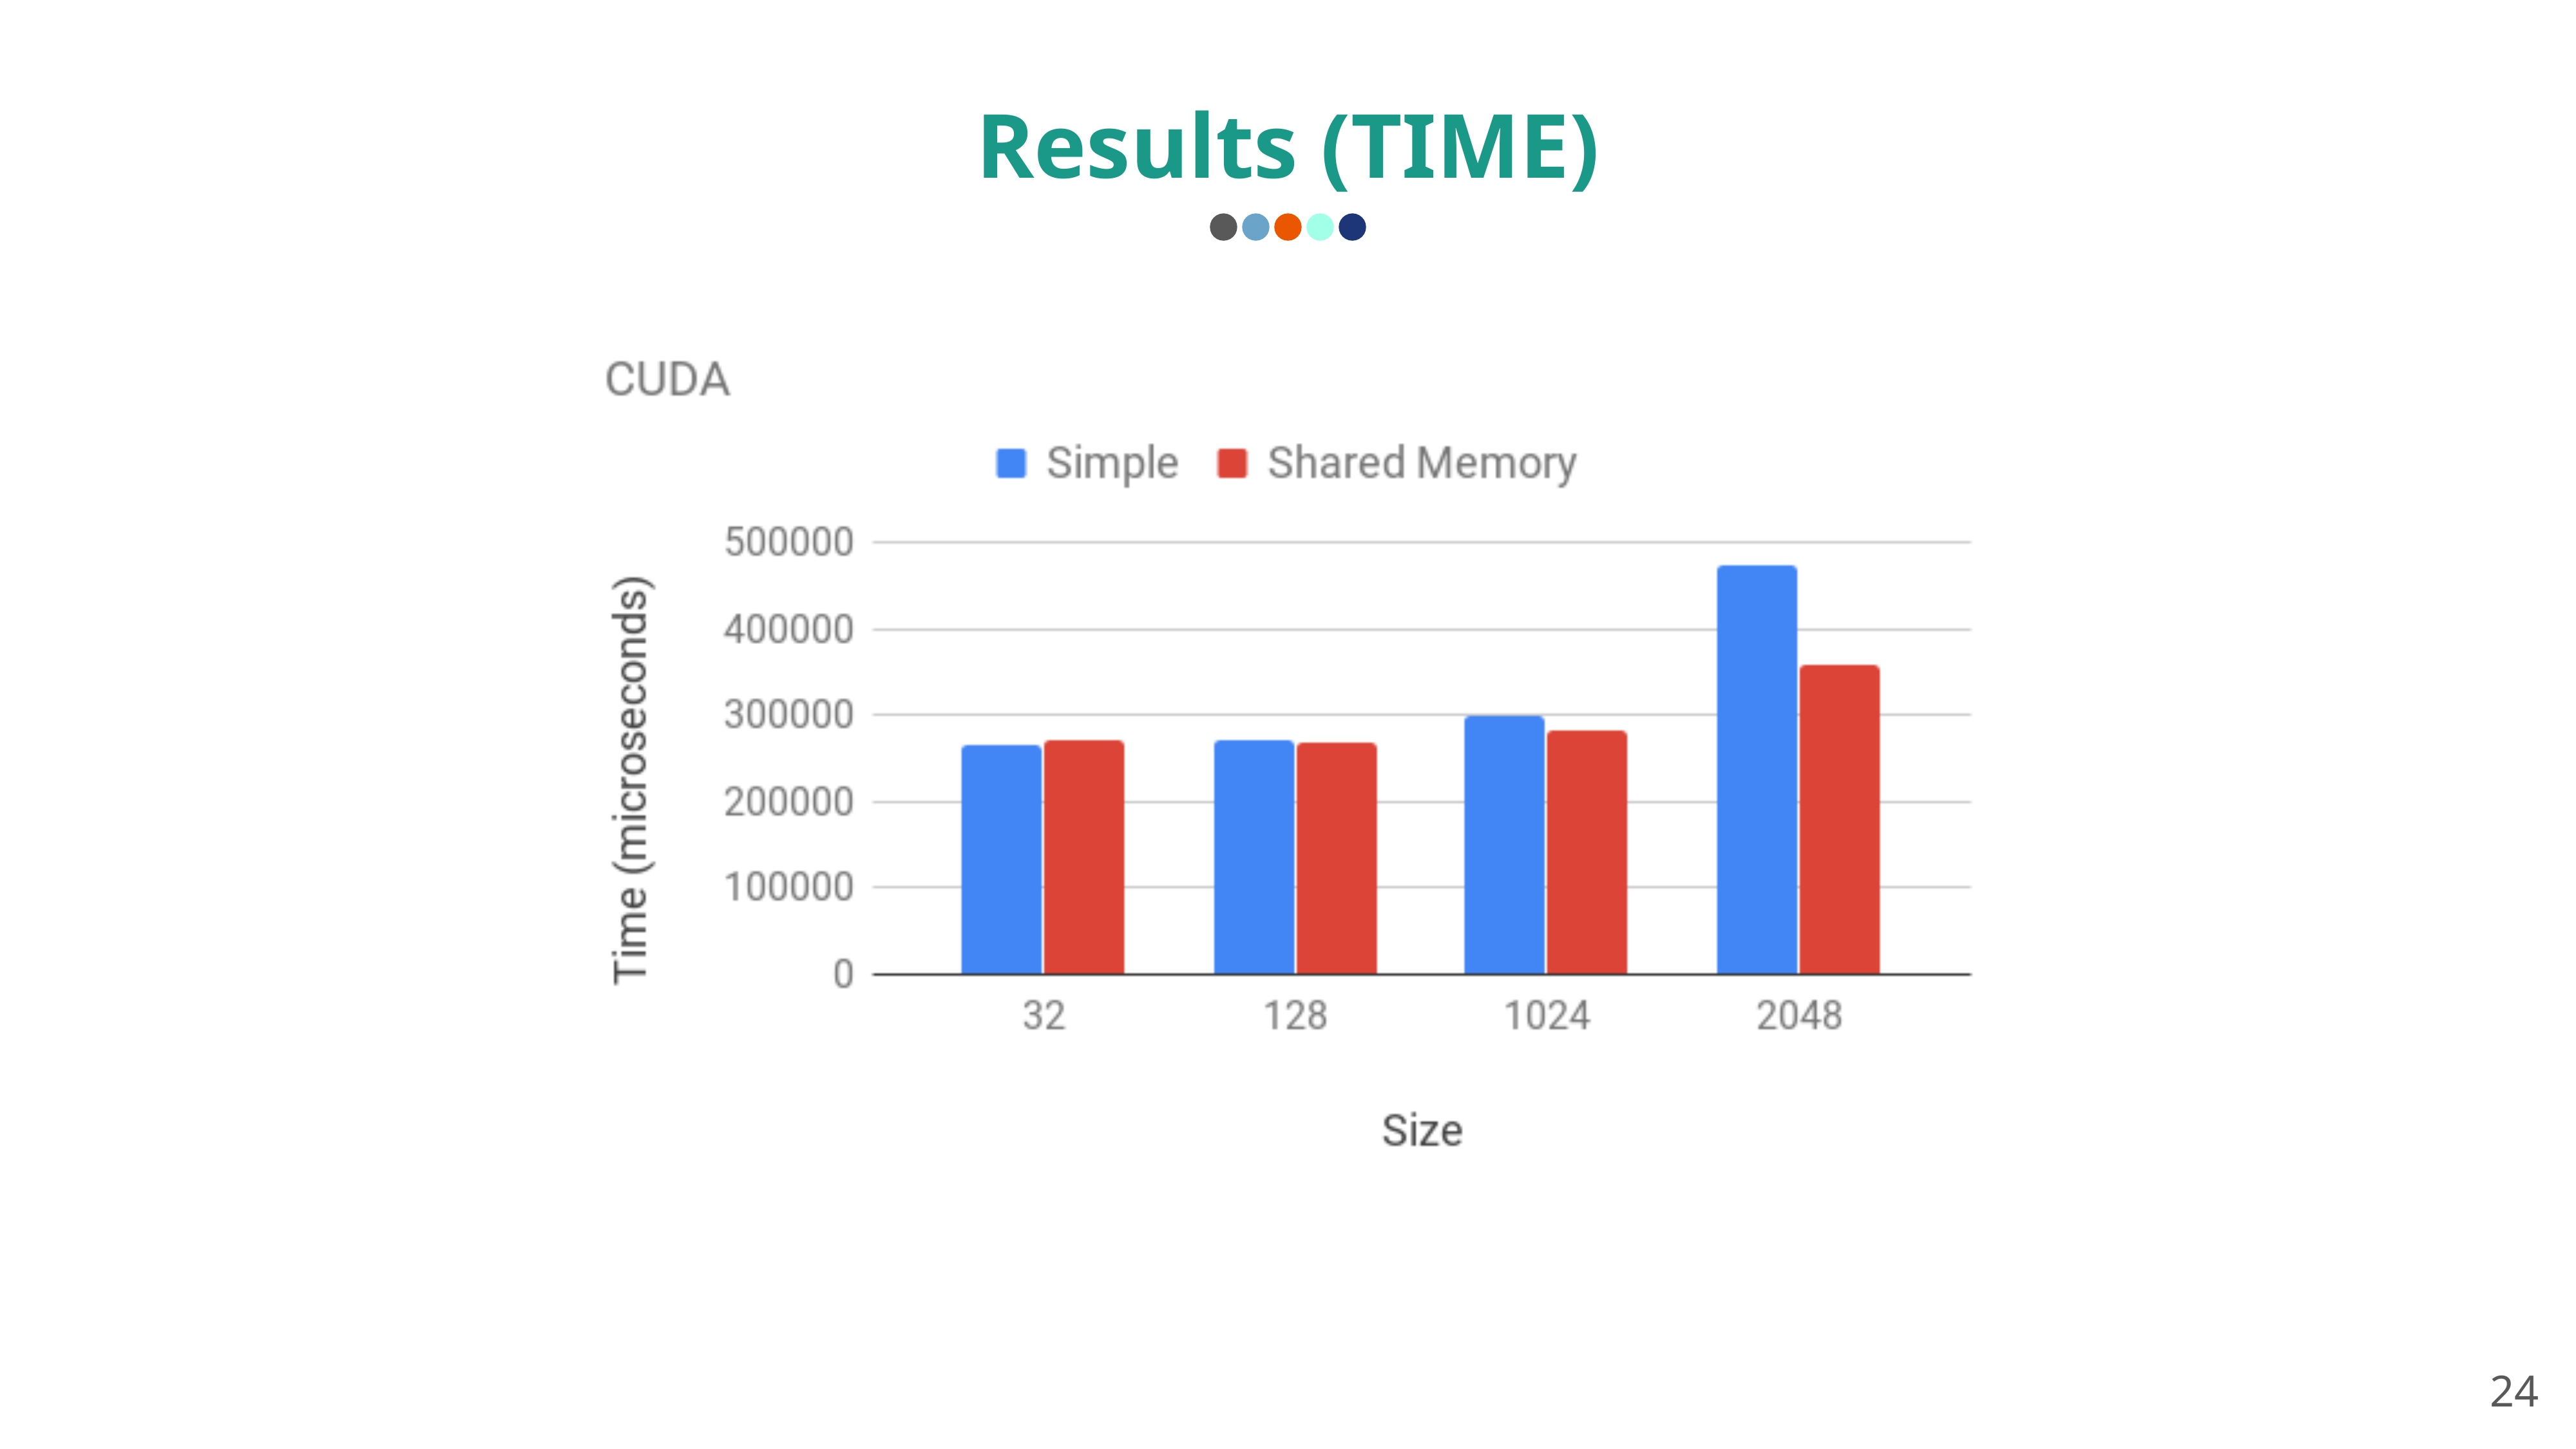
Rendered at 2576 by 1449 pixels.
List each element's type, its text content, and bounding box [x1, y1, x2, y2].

text_box [1339, 213, 1366, 241]
text_box [1274, 213, 1302, 241]
picture [559, 304, 2017, 1205]
text_box [1242, 213, 1270, 241]
text_box Results (TIME) [622, 89, 1954, 197]
text_box [1306, 213, 1334, 241]
slide_number <number> [2410, 1338, 2566, 1449]
text_box [1210, 213, 1237, 241]
